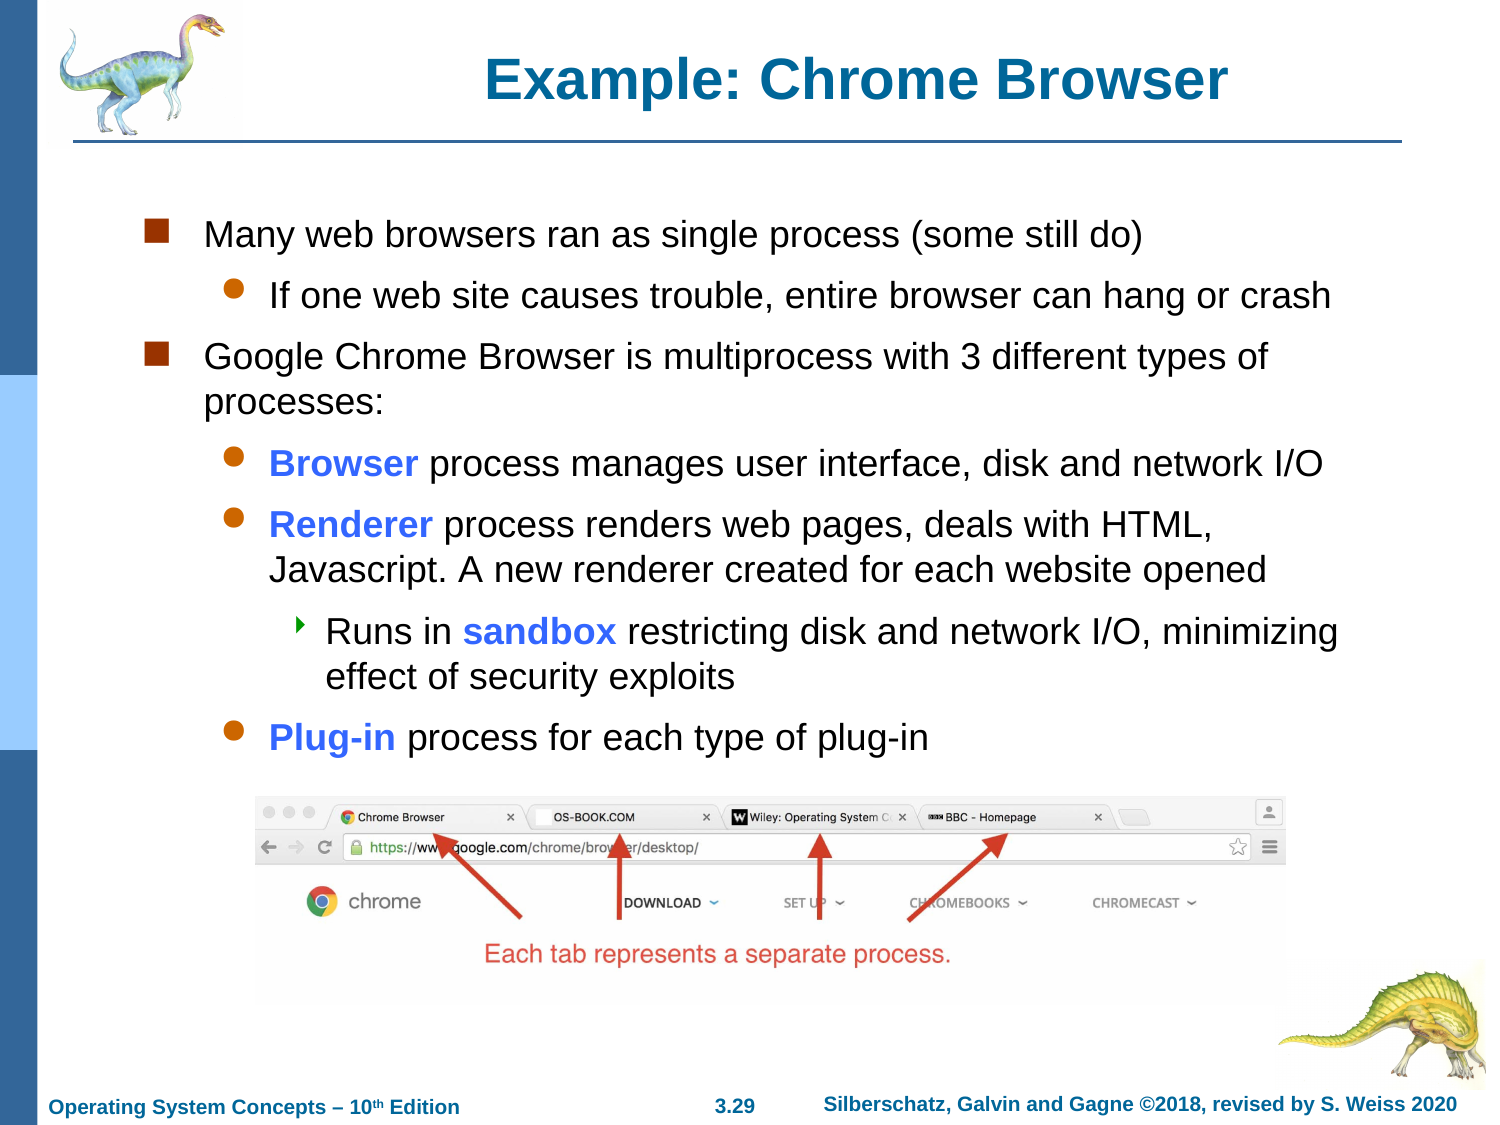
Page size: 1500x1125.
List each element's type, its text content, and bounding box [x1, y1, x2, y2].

picture [255, 796, 1486, 1090]
title Example: Chrome Browser [201, 24, 1500, 120]
picture [1140, 1096, 1148, 1101]
picture [46, 0, 243, 149]
list Many web browsers ran as single process (some still do) If one web site causes trouble, entire browser can hang or crash Google Chrome Browser is multiprocess with 3 different types of processes: Browser process manages user interface, disk and network I/O Renderer process renders web pages, deals with HTML, Javascript. A new renderer created for each website opened Runs in sandbox restricting disk and network I/O, minimizing effect of security exploits Plug-in process for each type of plug-in [132, 202, 1365, 946]
